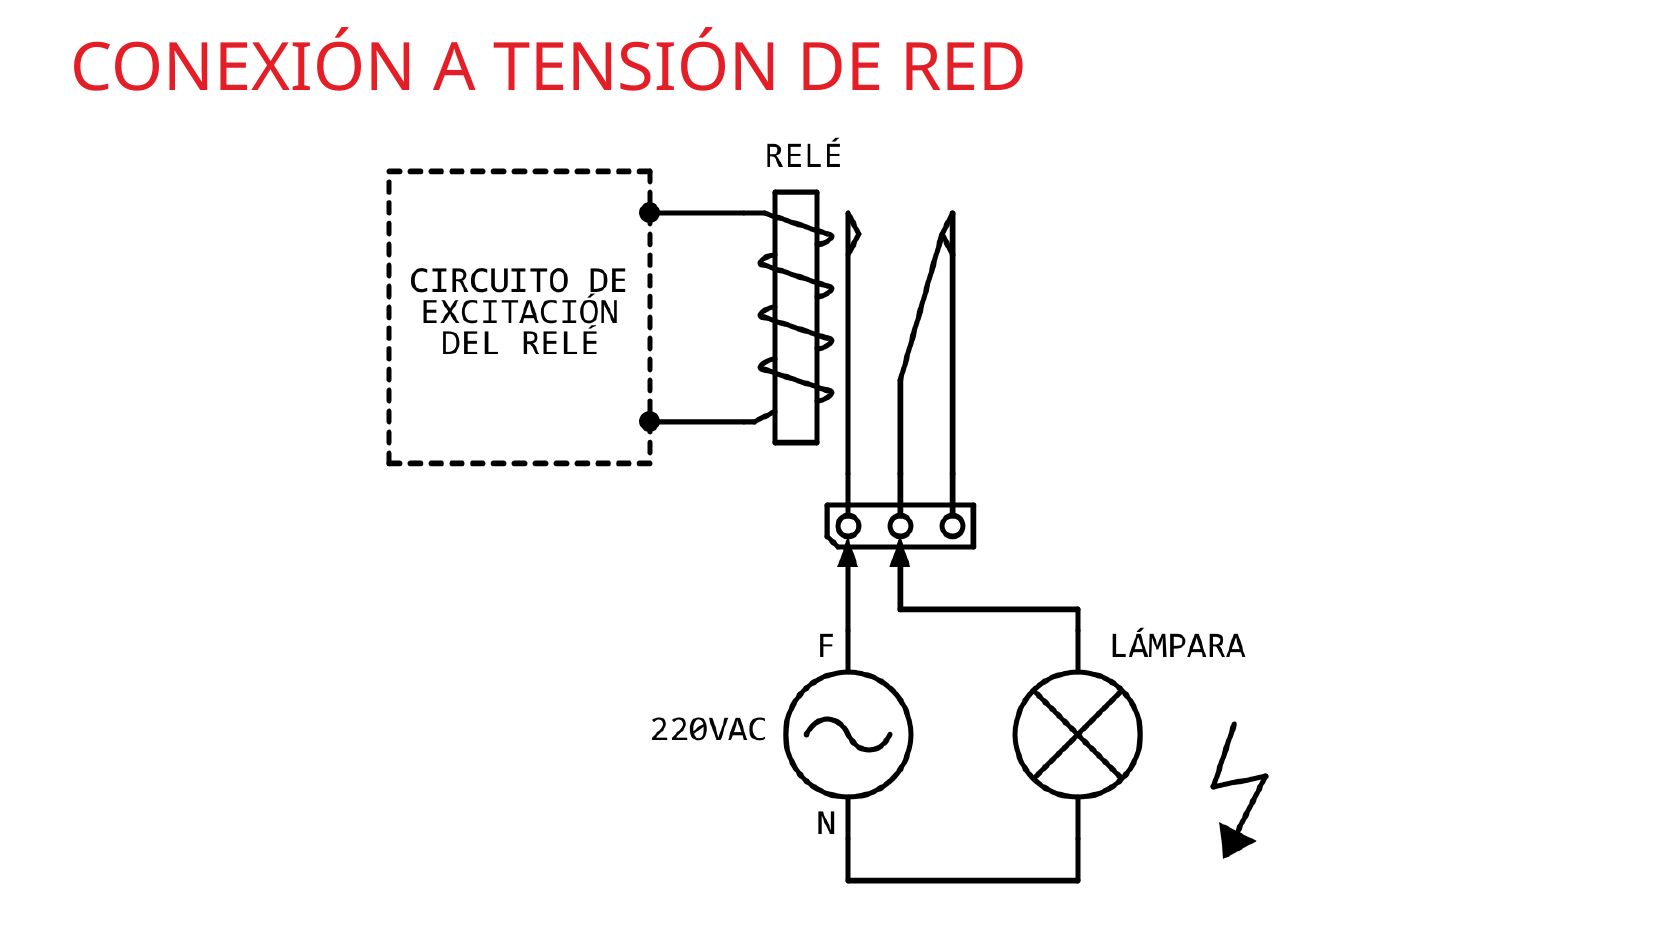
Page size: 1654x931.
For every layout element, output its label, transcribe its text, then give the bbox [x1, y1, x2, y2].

title CONEXIÓN A TENSIÓN DE RED [70, 11, 1347, 118]
picture [357, 118, 1296, 911]
